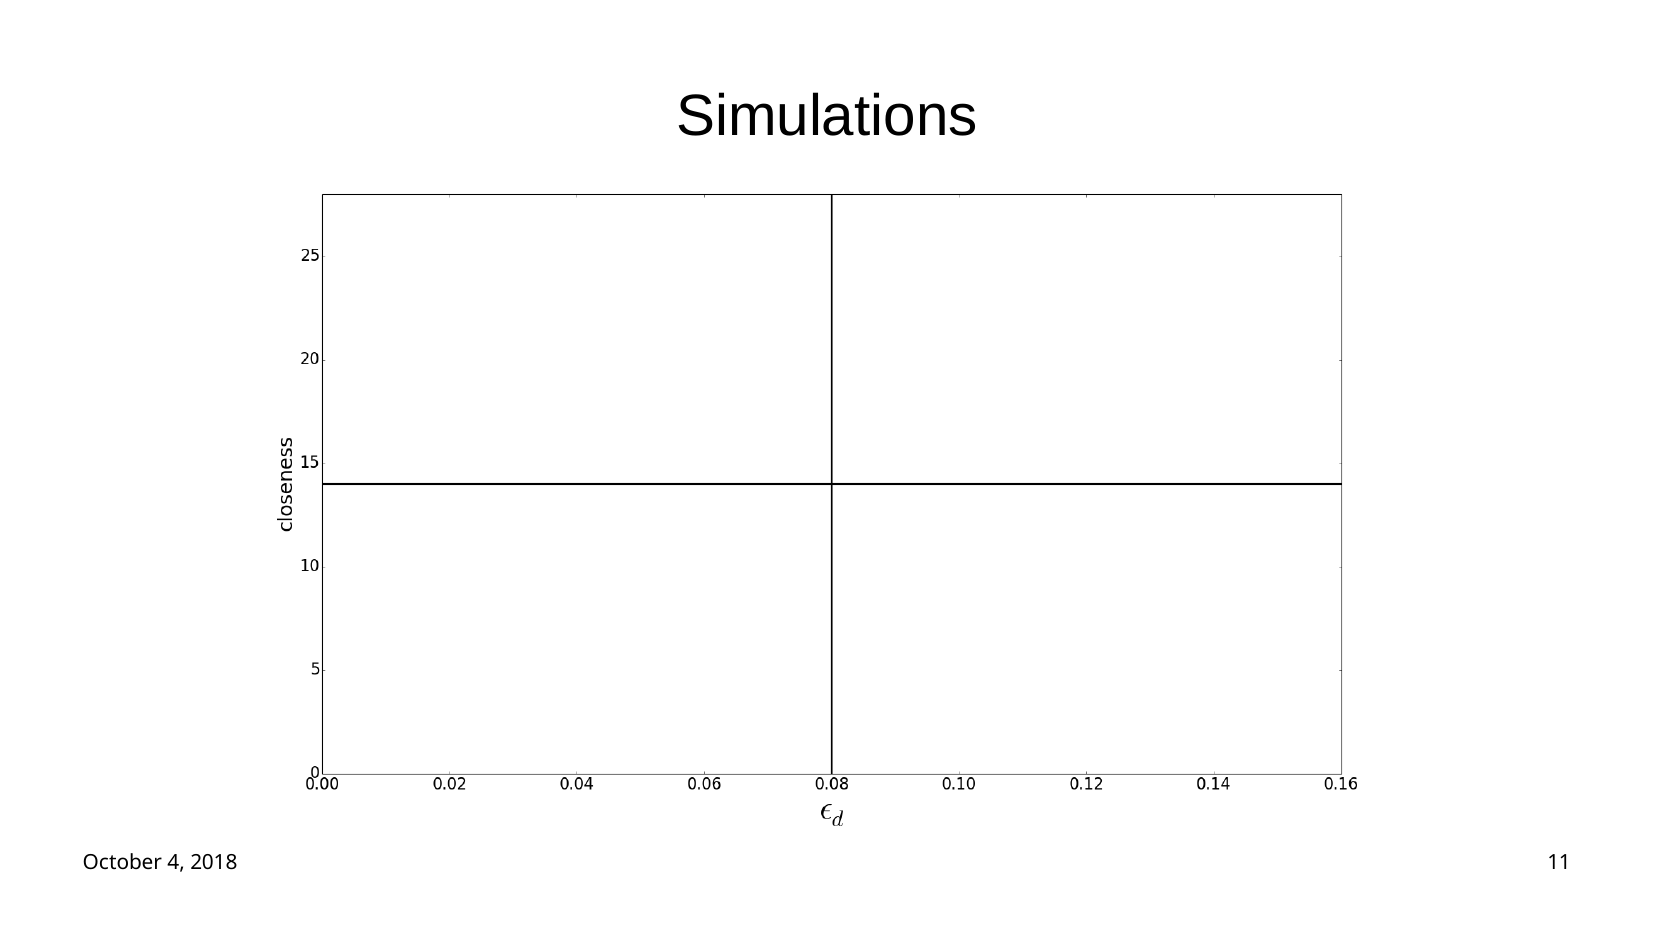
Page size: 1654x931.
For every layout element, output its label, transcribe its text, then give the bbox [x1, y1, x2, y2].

title Simulations [83, 37, 1572, 193]
picture [277, 186, 1361, 828]
